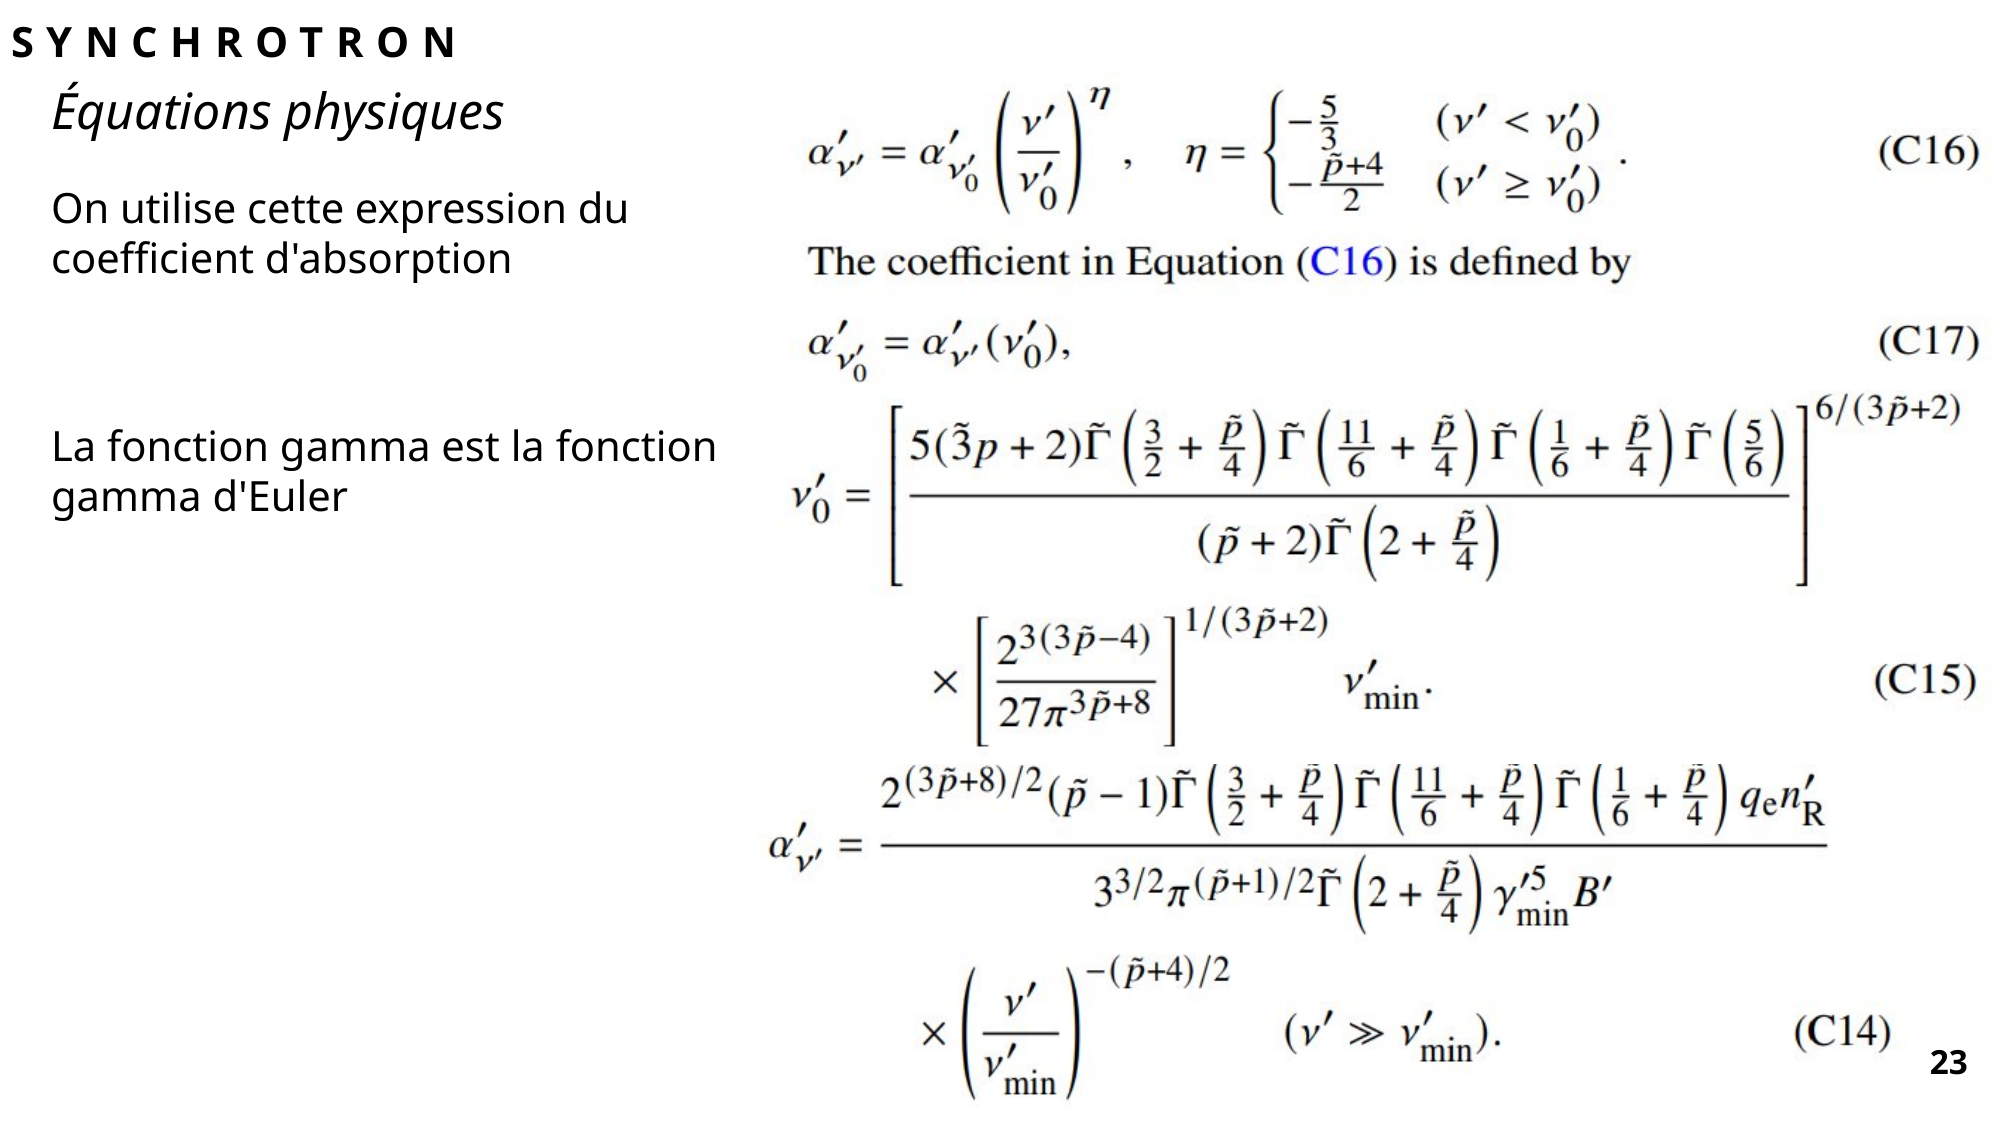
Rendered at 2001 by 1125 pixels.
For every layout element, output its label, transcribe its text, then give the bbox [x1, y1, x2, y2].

text_box <numéro> [1897, 1028, 2000, 1099]
text_box La fonction gamma est la fonction gamma d'Euler [36, 412, 750, 528]
text_box Équations physiques [36, 72, 767, 148]
picture [711, 72, 2000, 1125]
text_box On utilise cette expression du coefficient d'absorption [36, 173, 750, 290]
title Coefficient d'absorption de l'auto-absorption synchrotron [0, 0, 1989, 74]
